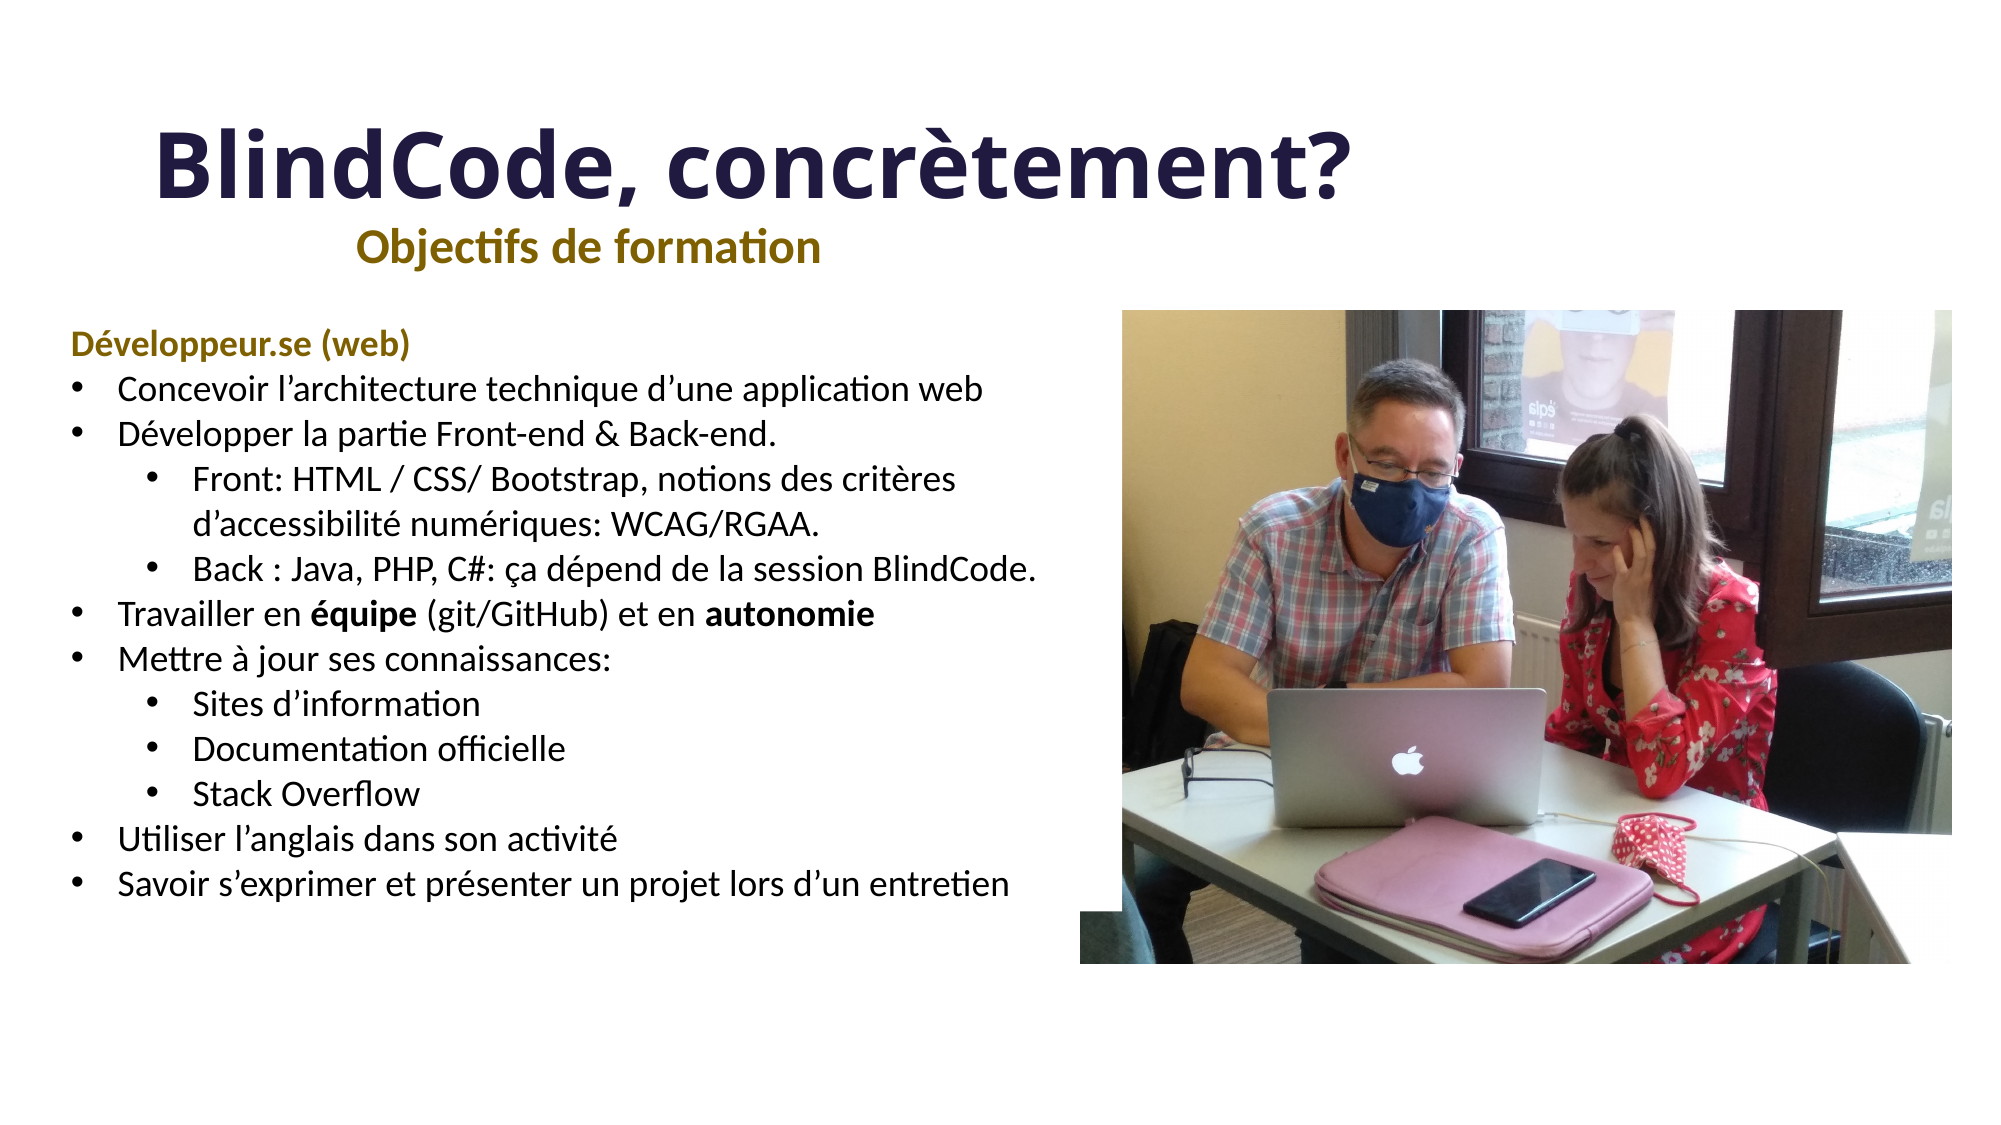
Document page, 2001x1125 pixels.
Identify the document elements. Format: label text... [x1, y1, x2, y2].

picture [1080, 310, 1952, 964]
text_box Objectifs de formation Développeur.se (web) Concevoir l’architecture technique d’une application web Développer la partie Front-end & Back-end. Front: HTML / CSS/ Bootstrap, notions des critères d’accessibilité numériques: WCAG/RGAA. Back : Java, PHP, C#: ça dépend de la session BlindCode. Travailler en équipe (git/GitHub) et en autonomie Mettre à jour ses connaissances: Sites d’information Documentation officielle Stack Overflow Utiliser l’anglais dans son activité Savoir s’exprimer et présenter un projet lors d’un entretien [56, 206, 1123, 912]
title BlindCode, concrètement? [137, 59, 1863, 278]
